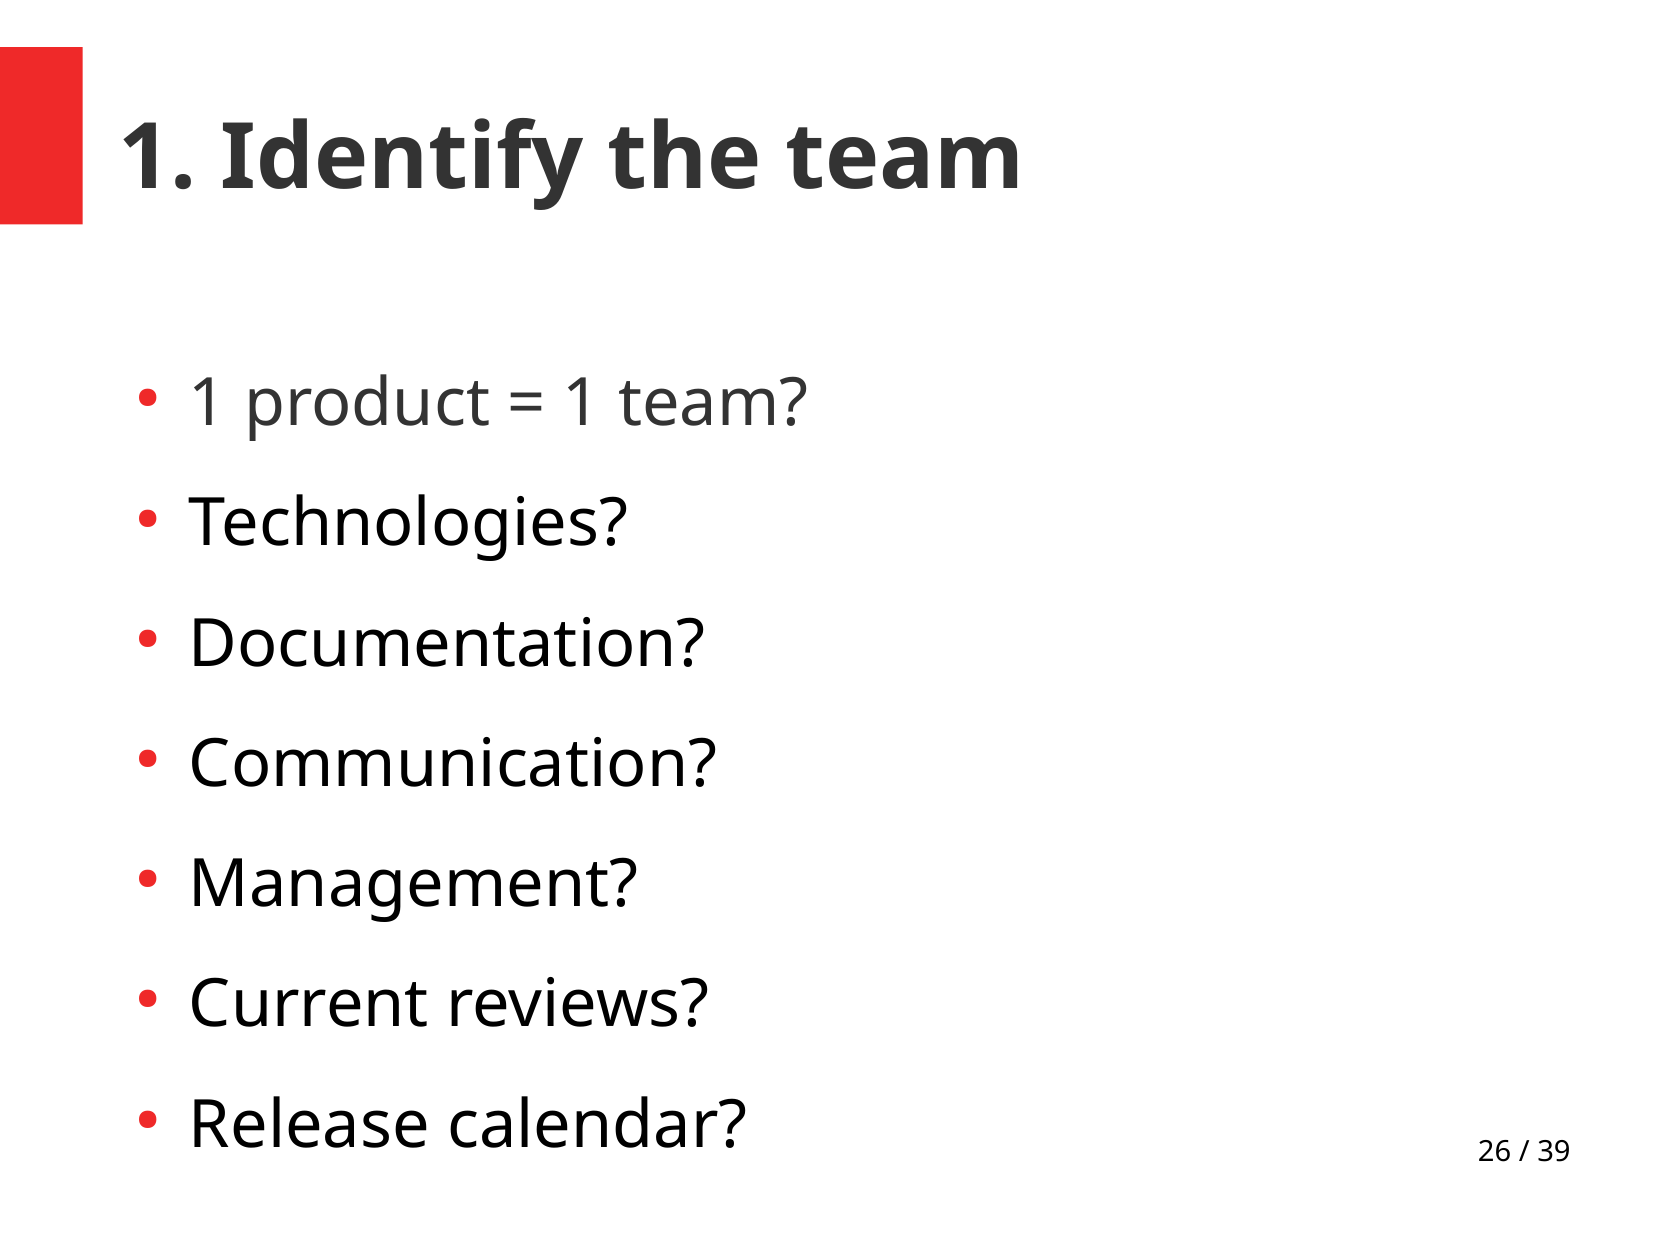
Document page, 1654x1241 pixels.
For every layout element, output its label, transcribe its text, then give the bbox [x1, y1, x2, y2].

title 1. Identify the team [118, 49, 1571, 257]
list 1 product = 1 team? Technologies? Documentation? Communication? Management? Current reviews? Release calendar? [118, 354, 1536, 1074]
